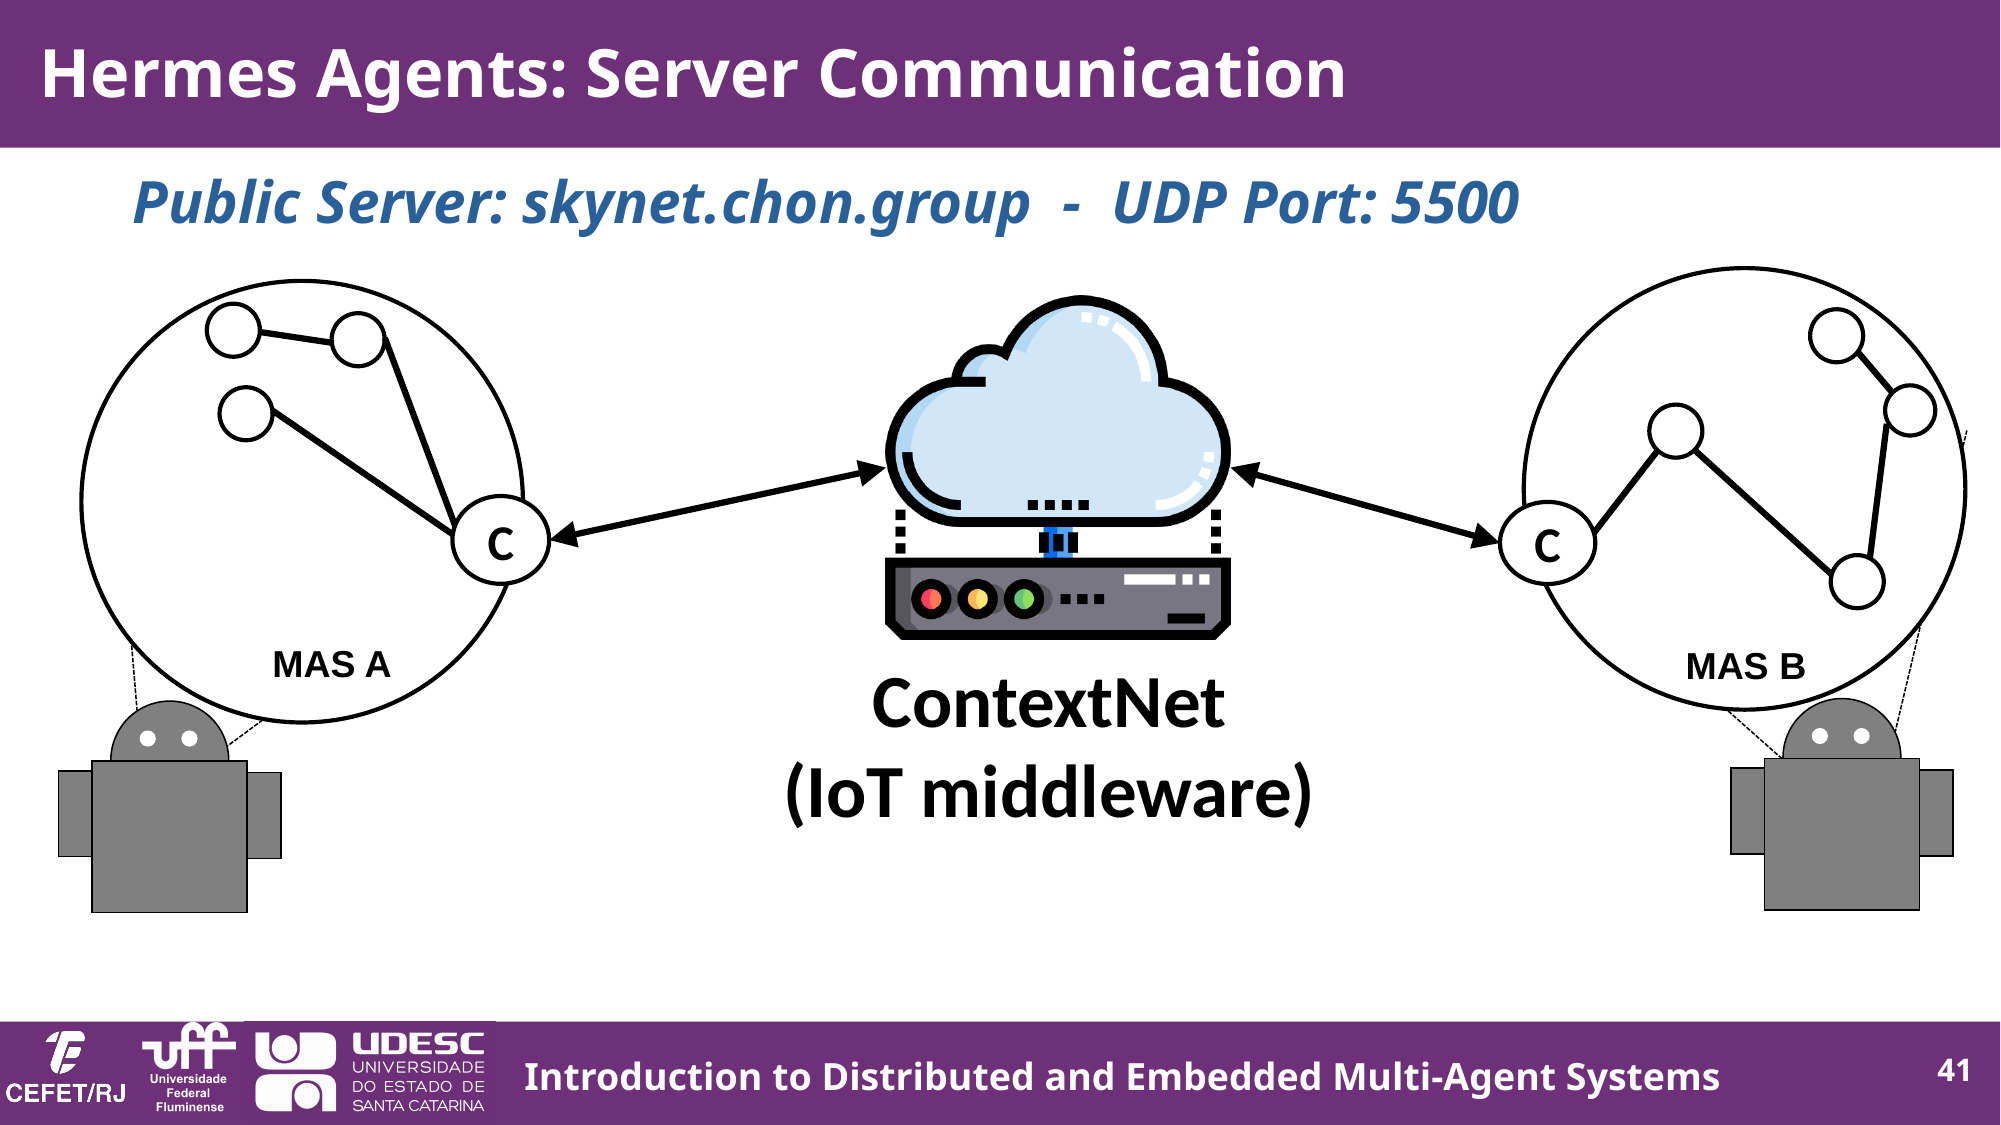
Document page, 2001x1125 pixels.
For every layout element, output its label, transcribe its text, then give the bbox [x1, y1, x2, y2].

picture [244, 1021, 496, 1123]
picture [6, 1009, 125, 1125]
text_box Public Server: skynet.chon.group - UDP Port: 5500 [118, 153, 1877, 250]
text_box [1730, 698, 1954, 910]
text_box [81, 280, 523, 723]
text_box Hermes Agents: Server Communication [25, 23, 1999, 119]
picture [885, 295, 1231, 640]
picture [141, 1021, 237, 1117]
text_box [58, 701, 281, 913]
text_box MAS B [1670, 634, 1822, 695]
text_box C [452, 496, 550, 584]
text_box C [1499, 501, 1596, 584]
text_box ContextNet (IoT middleware) [768, 645, 1331, 841]
text_box [1523, 268, 1966, 710]
text_box MAS A [257, 632, 407, 693]
